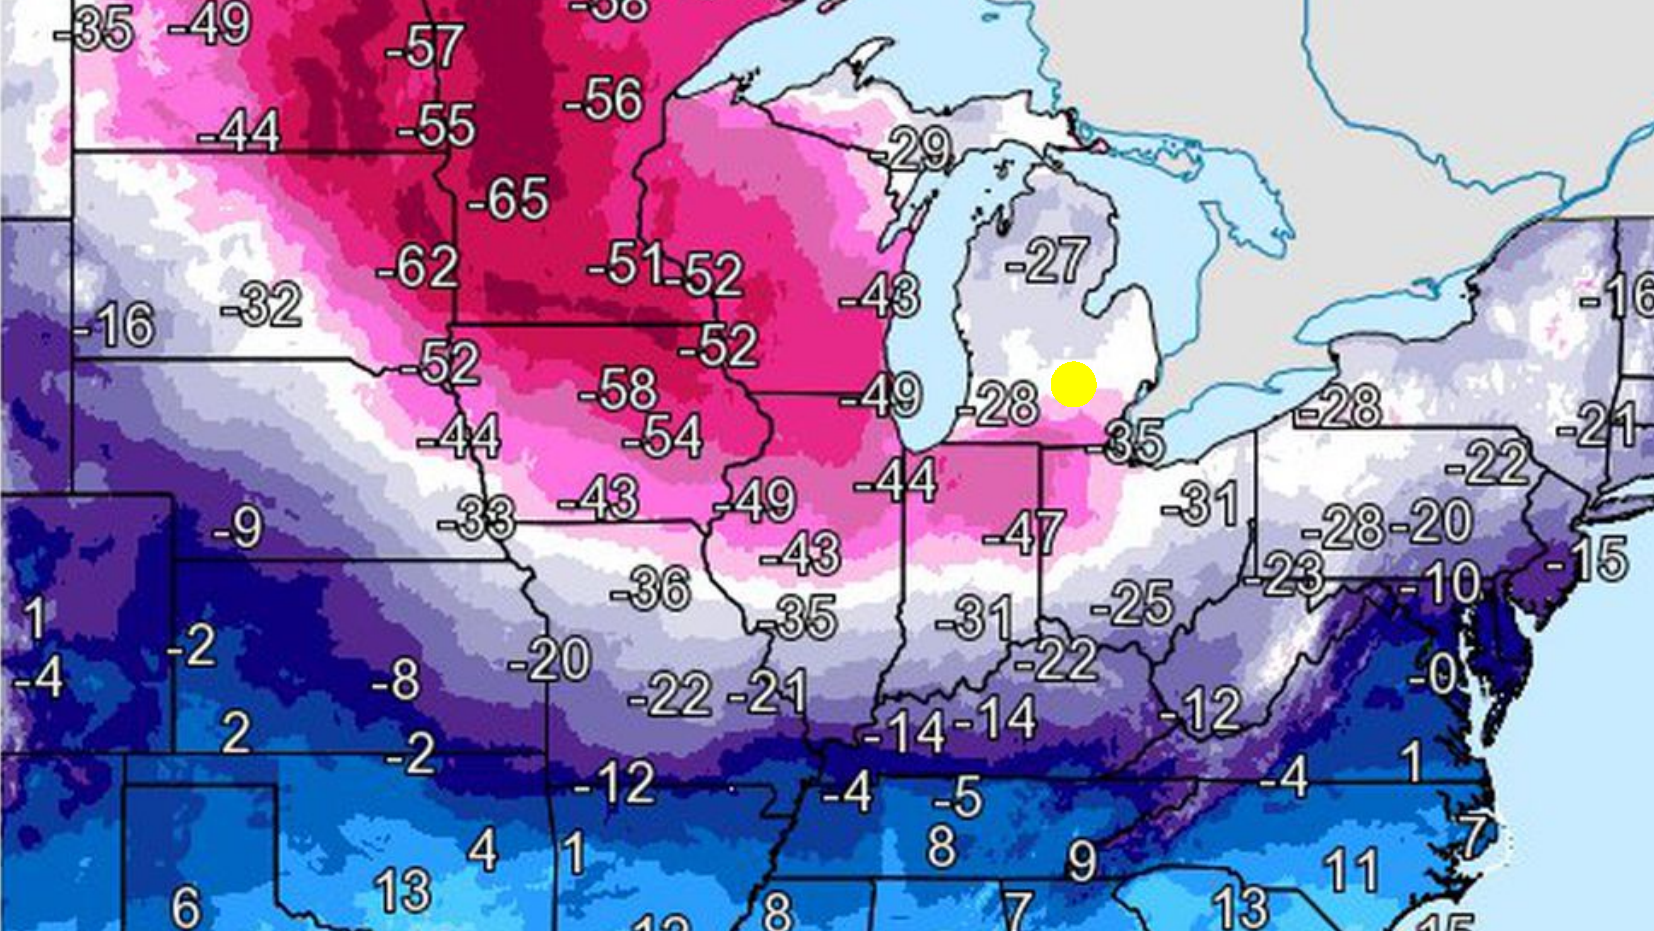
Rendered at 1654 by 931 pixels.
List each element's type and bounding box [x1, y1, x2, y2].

text_box [1051, 361, 1097, 407]
picture [0, 0, 1654, 931]
